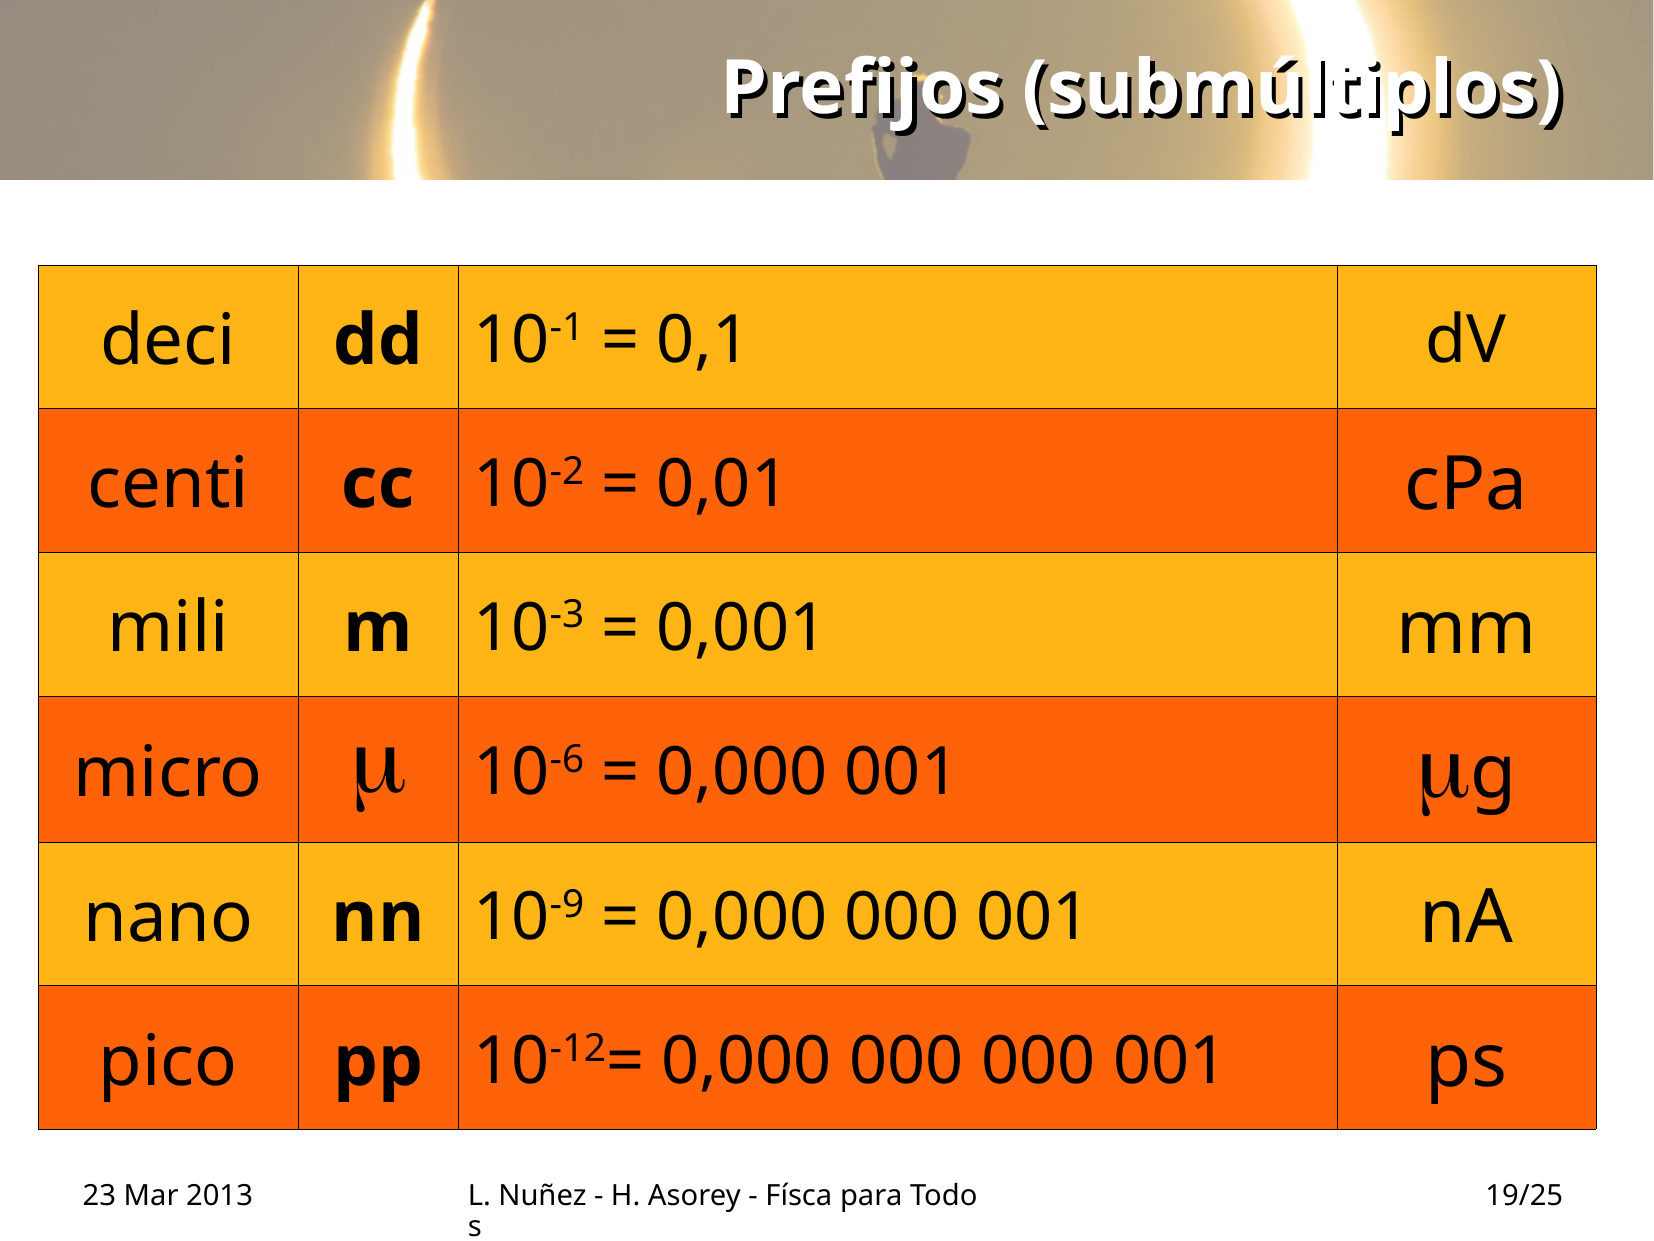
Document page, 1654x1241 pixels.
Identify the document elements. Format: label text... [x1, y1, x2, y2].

table_header dV [1338, 266, 1596, 408]
table_header dd [299, 266, 458, 408]
table_cell 10-9 = 0,000 000 001 [459, 843, 1337, 985]
table_cell nn [299, 843, 458, 985]
table_cell 10-2 = 0,01 [459, 409, 1337, 552]
table_cell nA [1338, 843, 1596, 985]
table_cell mg [1338, 697, 1596, 842]
table_cell cPa [1338, 409, 1596, 552]
table_cell mili [39, 553, 298, 696]
table_header deci [39, 266, 298, 408]
table_cell 10-3 = 0,001 [459, 553, 1337, 696]
table_cell pico [39, 986, 298, 1129]
table_cell m [299, 697, 458, 842]
table_header 10-1 = 0,1 [459, 266, 1337, 408]
table_cell pp [299, 986, 458, 1129]
table_cell nano [39, 843, 298, 985]
picture [0, 0, 1654, 180]
table_cell cc [299, 409, 458, 552]
table_cell m [299, 553, 458, 696]
table_cell mm [1338, 553, 1596, 696]
table_cell 10-6 = 0,000 001 [459, 697, 1337, 842]
table_cell 10-12= 0,000 000 000 001 [459, 986, 1337, 1129]
title Prefijos (submúltiplos) [75, 19, 1564, 151]
table_cell ps [1338, 986, 1596, 1129]
table_cell centi [39, 409, 298, 552]
table_cell micro [39, 697, 298, 842]
